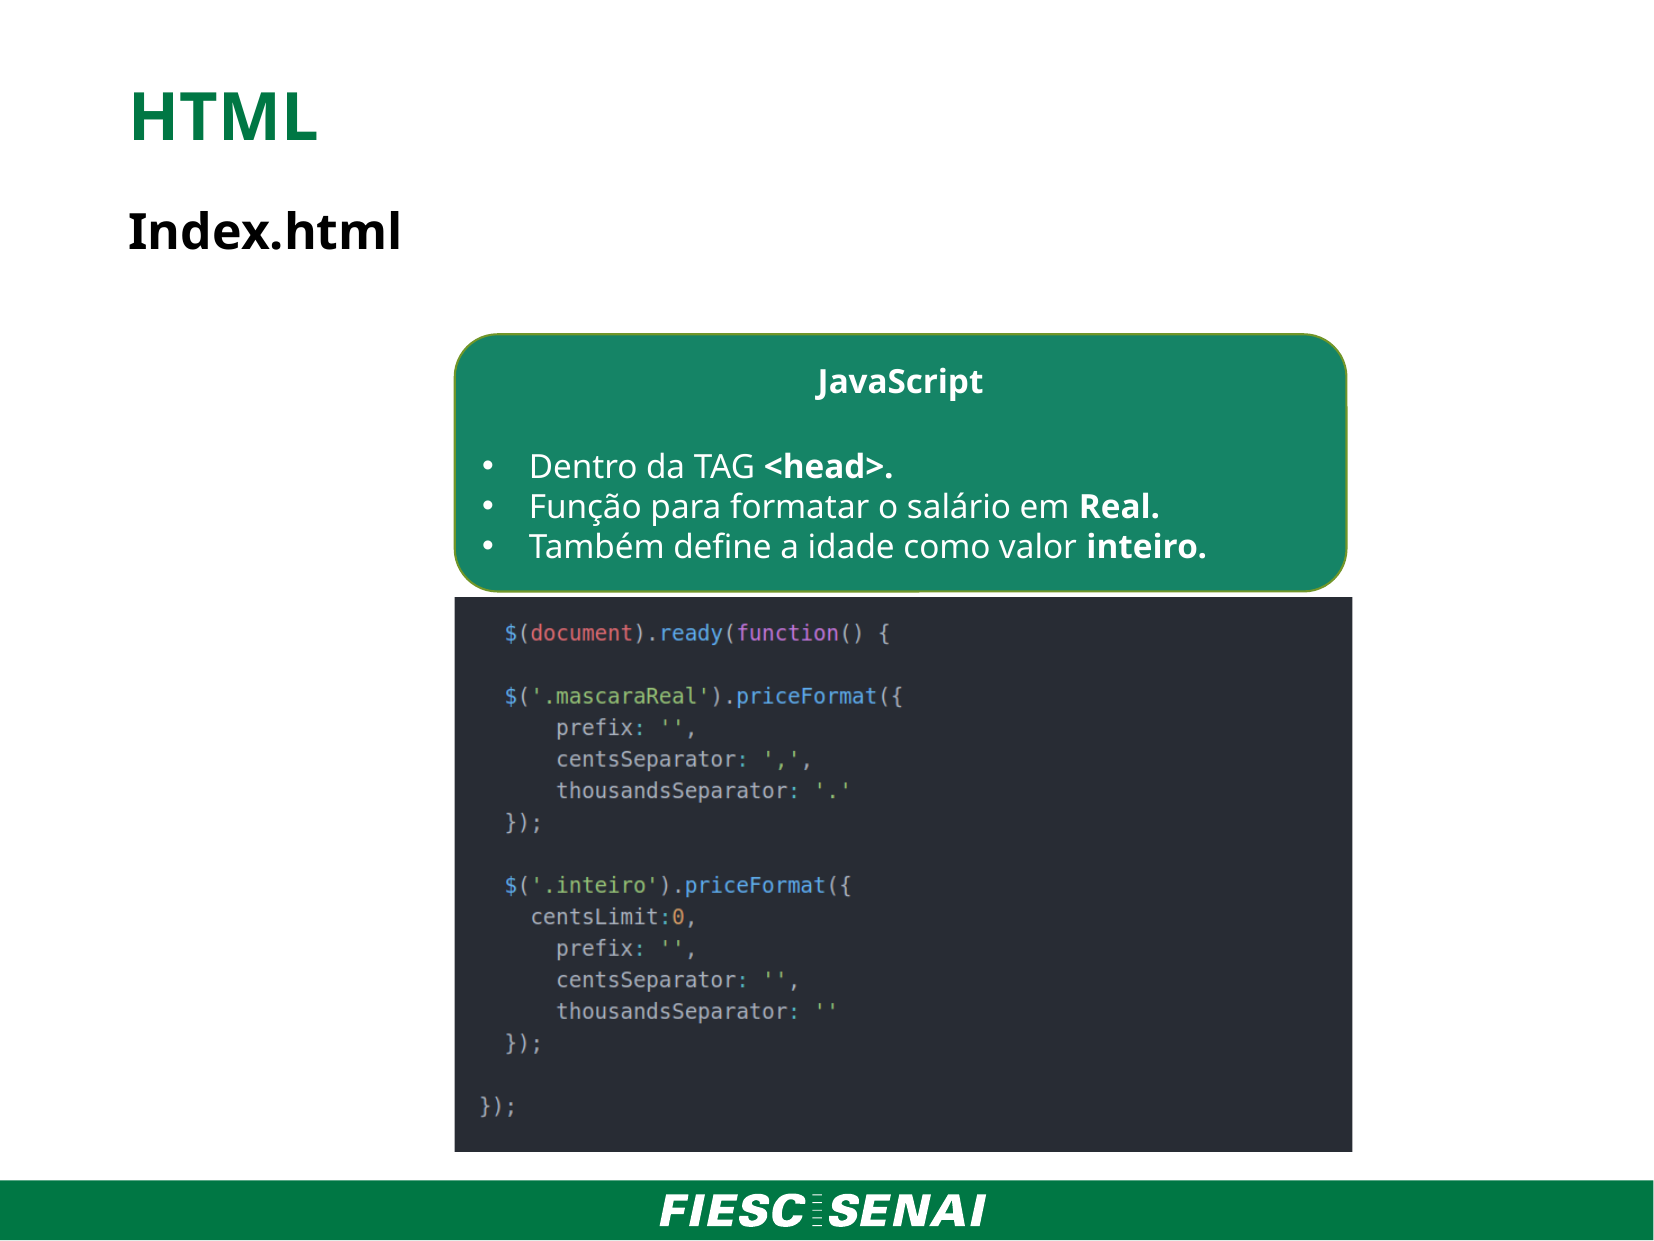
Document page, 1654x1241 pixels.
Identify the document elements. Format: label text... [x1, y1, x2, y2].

picture [454, 597, 1353, 1152]
text_box JavaScript Dentro da TAG <head>. Função para formatar o salário em Real. Também define a idade como valor inteiro. [454, 334, 1347, 592]
title HTML [113, 39, 1540, 200]
list Index.html [113, 200, 1540, 1117]
